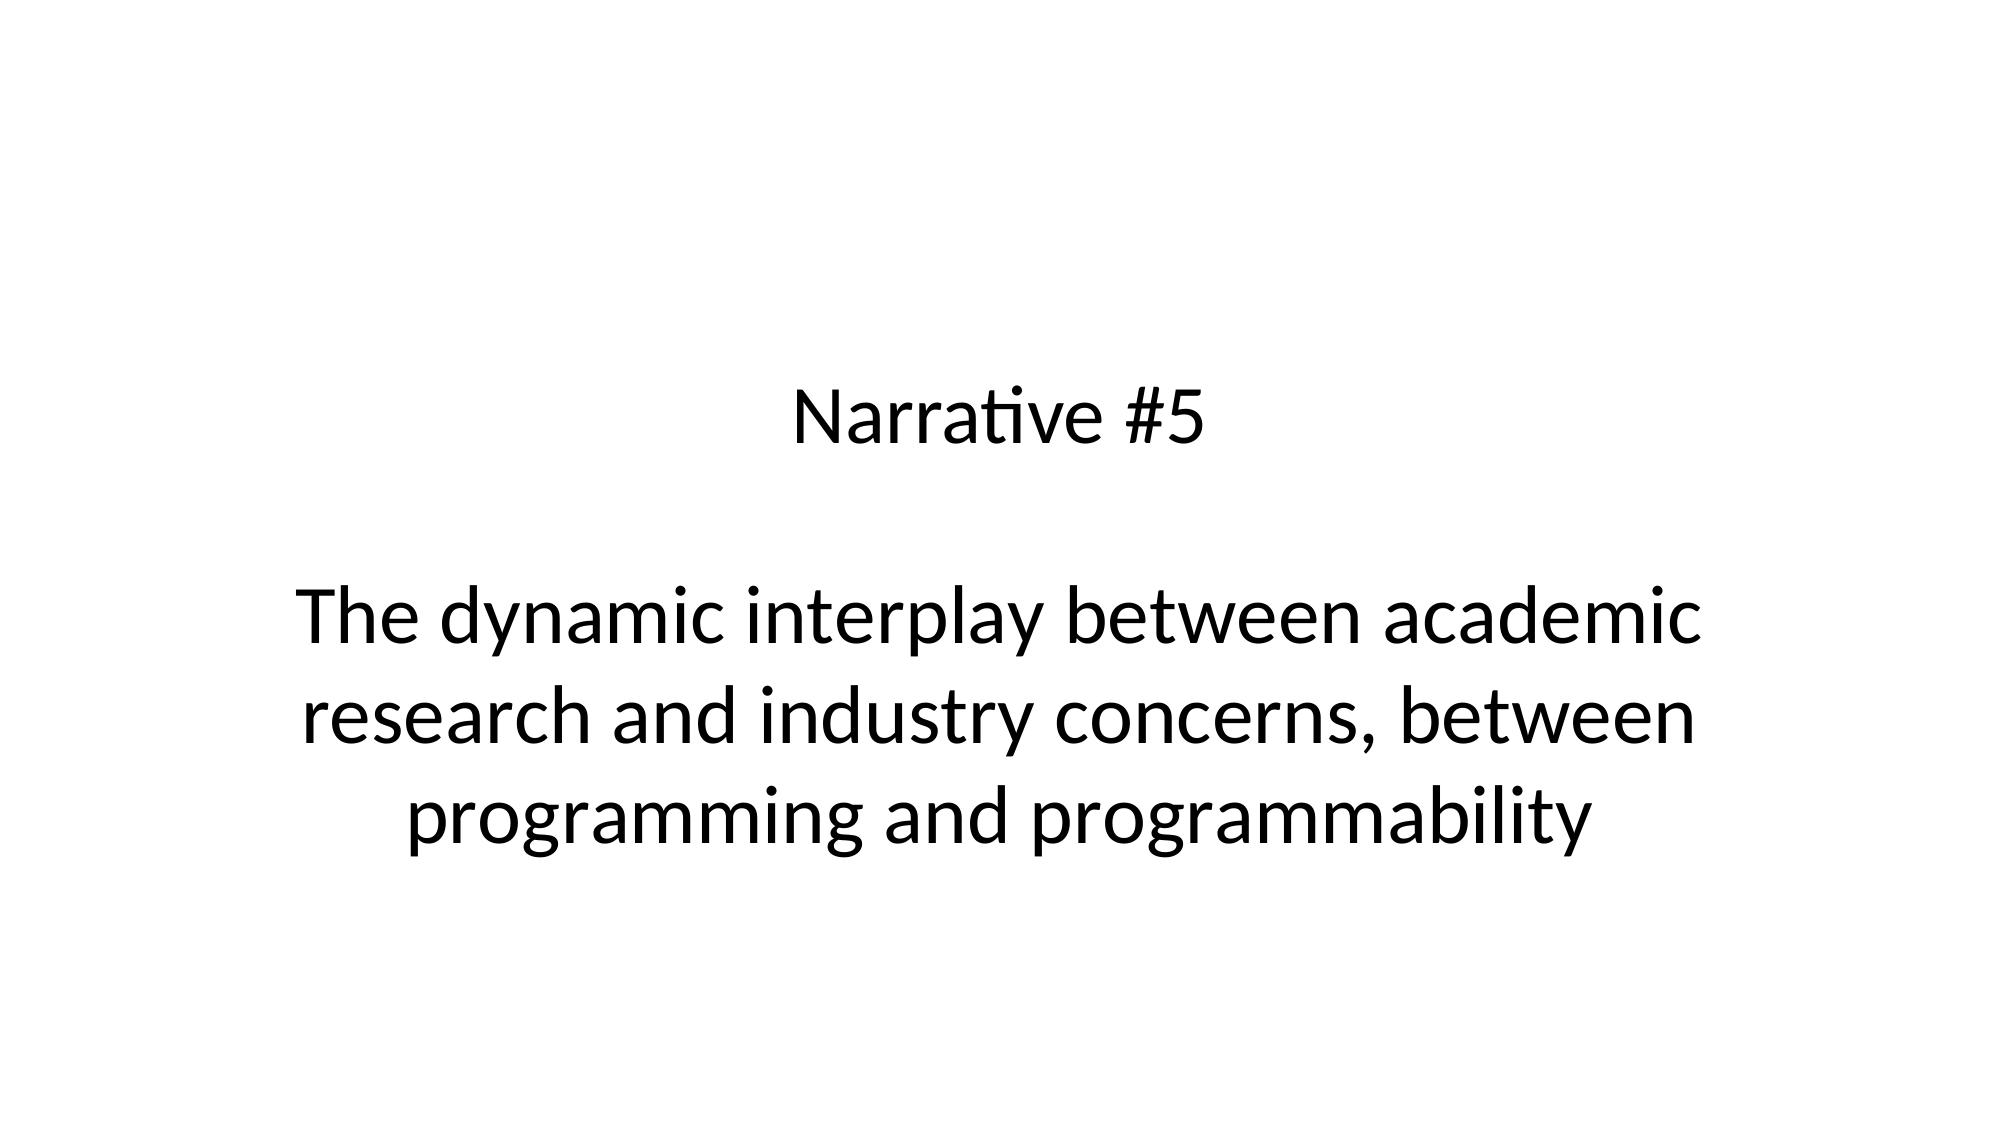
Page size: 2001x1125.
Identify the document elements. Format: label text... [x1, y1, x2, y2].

text_box Narrative #5 The dynamic interplay between academic research and industry concerns, between programming and programmability [185, 352, 1815, 874]
